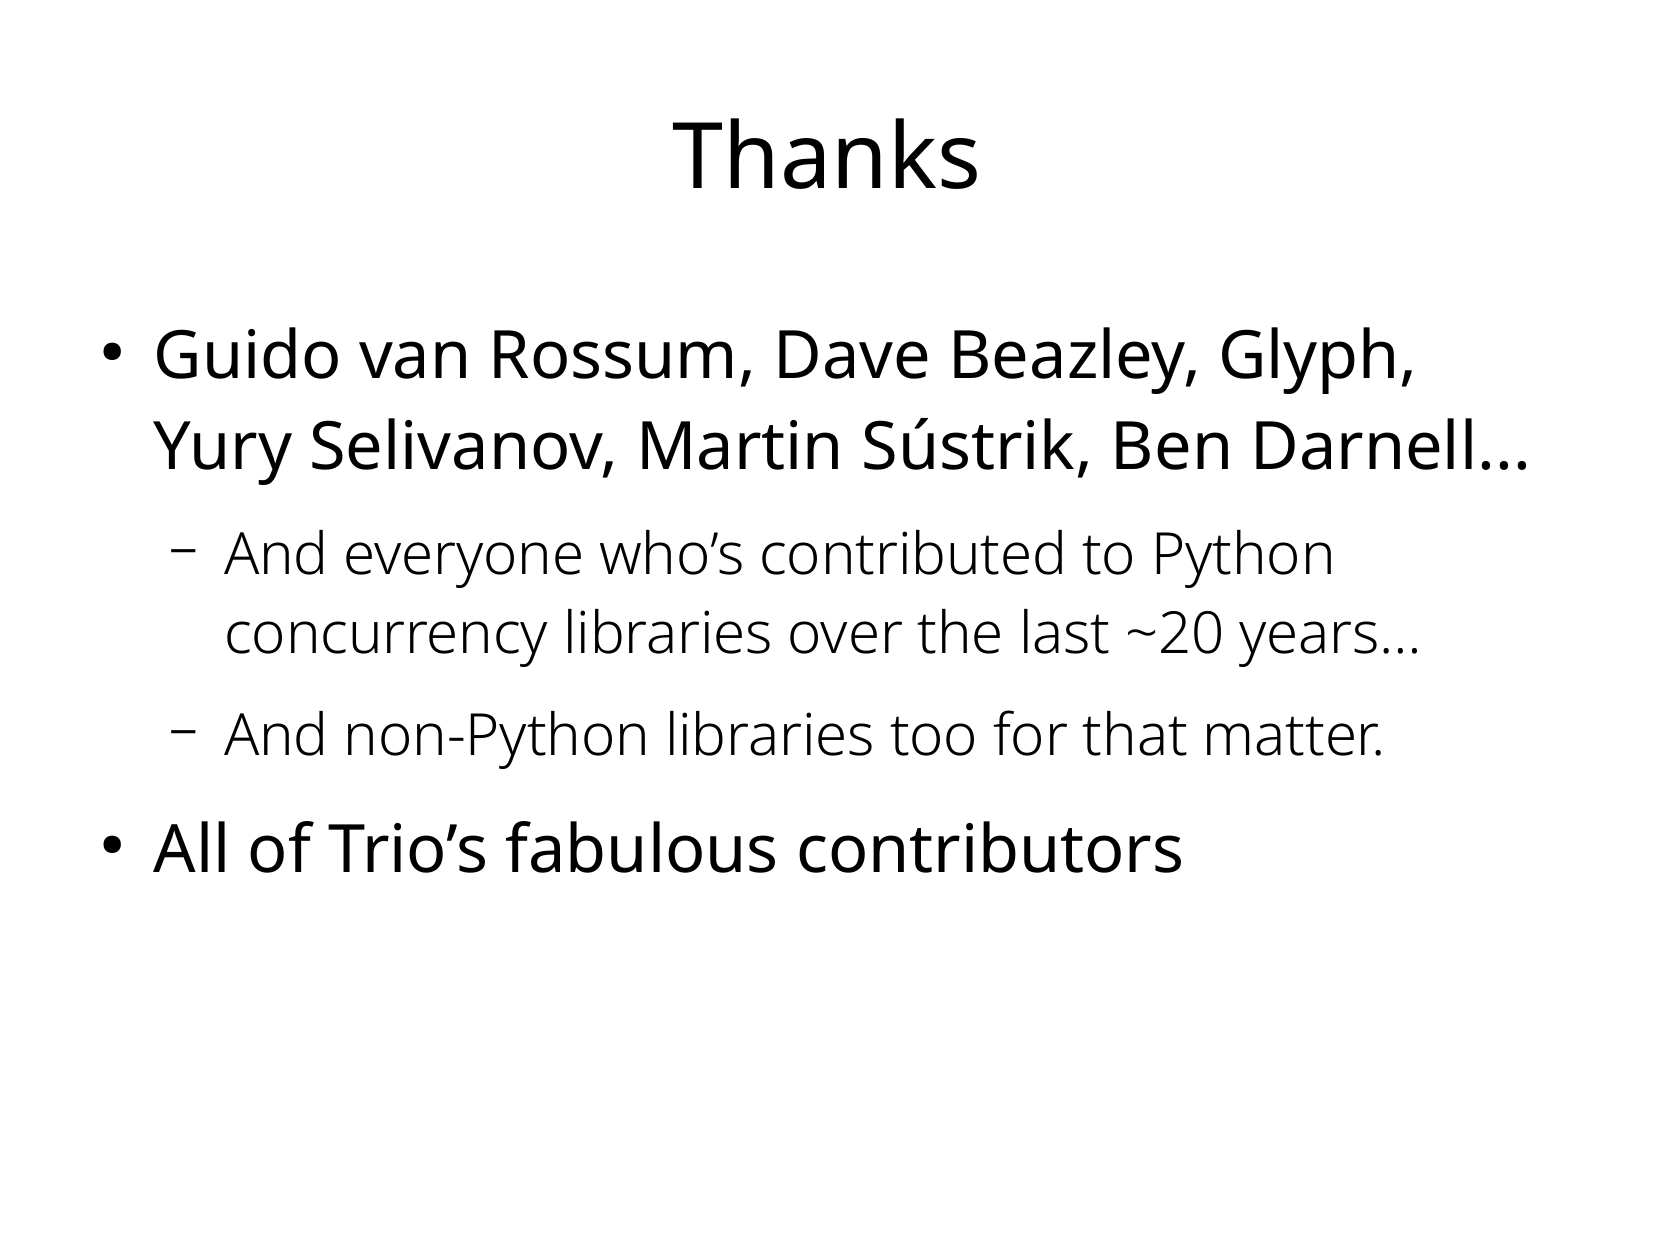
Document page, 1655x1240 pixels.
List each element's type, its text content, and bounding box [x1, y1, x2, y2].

title Thanks [82, 49, 1572, 257]
list Guido van Rossum, Dave Beazley, Glyph, Yury Selivanov, Martin Sústrik, Ben Darnell... And everyone who’s contributed to Python concurrency libraries over the last ~20 years… And non-Python libraries too for that matter. All of Trio’s fabulous contributors [82, 307, 1572, 1157]
